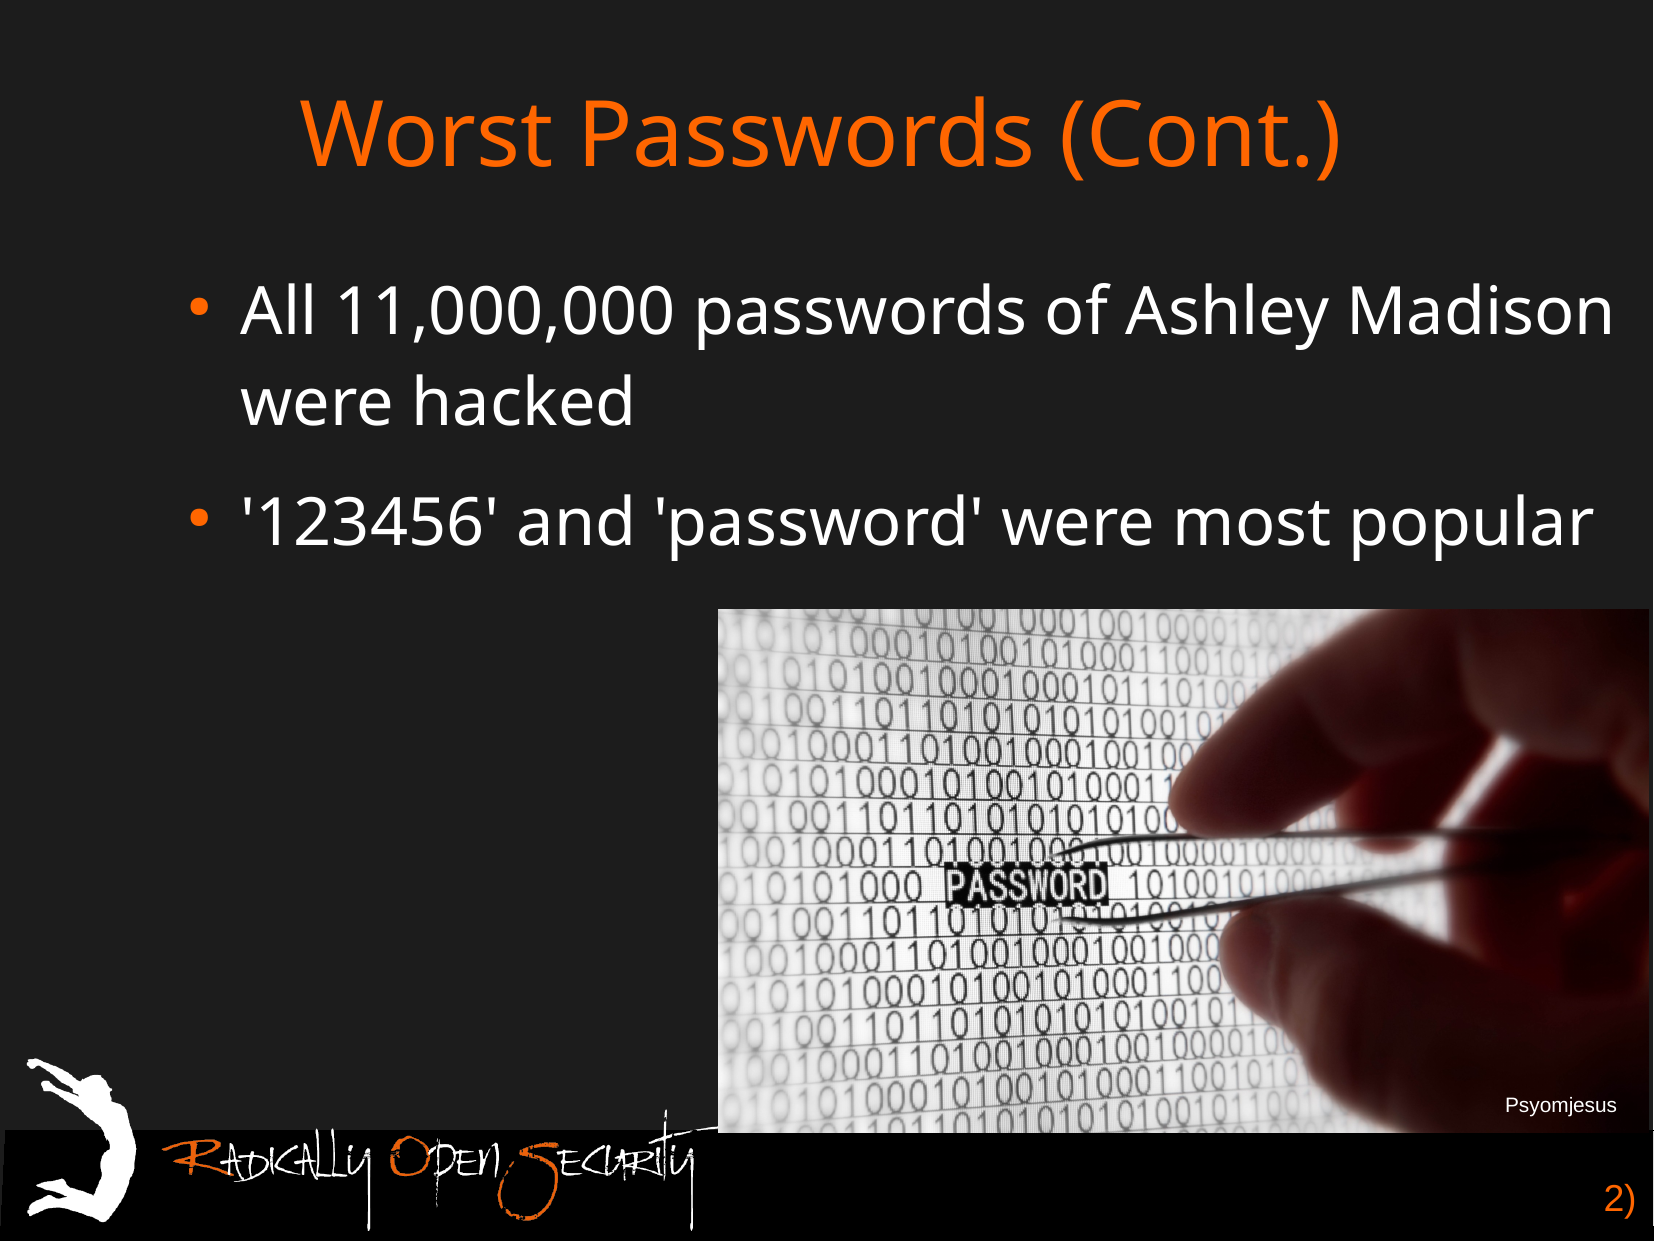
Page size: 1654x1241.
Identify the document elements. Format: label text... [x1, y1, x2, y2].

text_box 2) [1588, 1169, 1652, 1227]
list All 11,000,000 passwords of Ashley Madison were hacked '123456' and 'password' were most popular [169, 263, 1653, 712]
picture [0, 609, 1649, 1241]
title Worst Passwords (Cont.) [77, 68, 1566, 194]
text_box Psyomjesus [1490, 1085, 1653, 1125]
